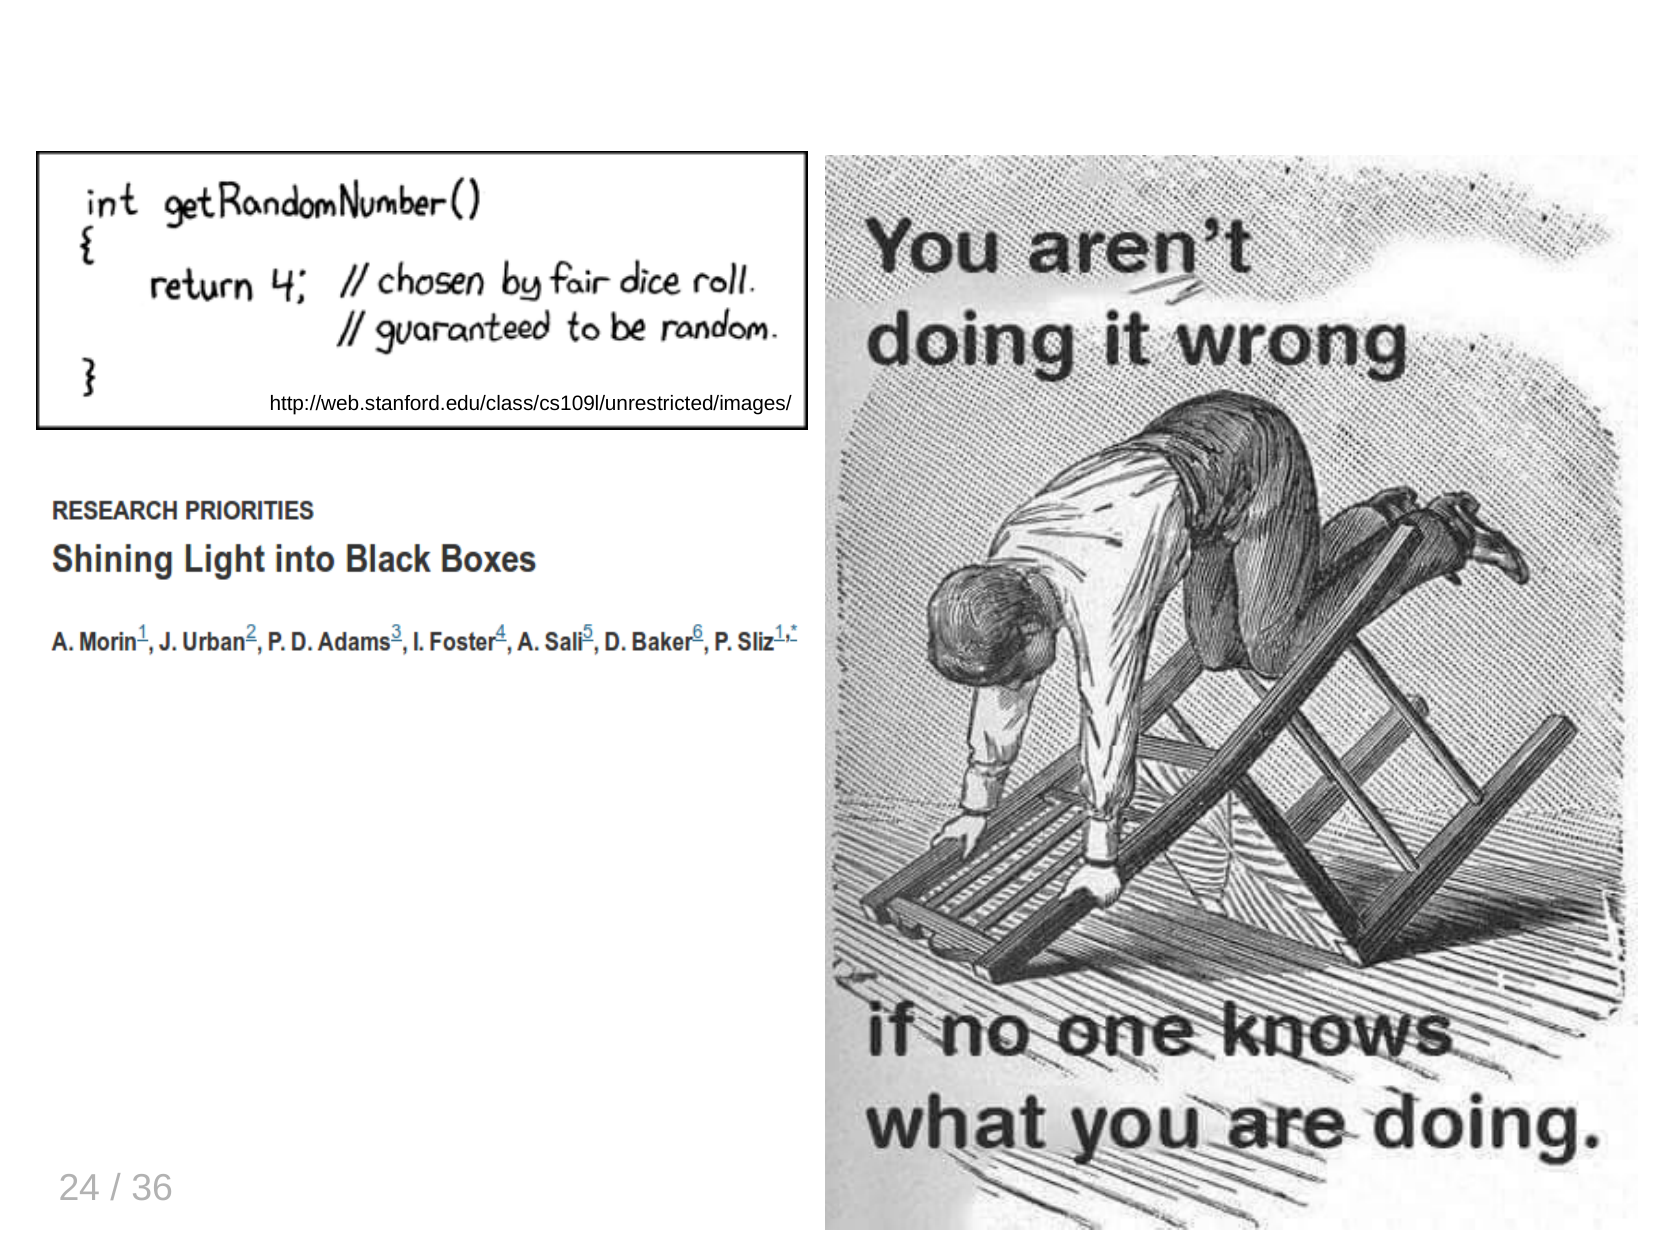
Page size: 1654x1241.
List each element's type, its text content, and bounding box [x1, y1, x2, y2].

text_box <number> / 36 [43, 1159, 338, 1236]
text_box http://web.stanford.edu/class/cs109l/unrestricted/images/ [256, 382, 808, 435]
picture [825, 155, 1638, 1230]
picture [27, 472, 815, 658]
picture [36, 151, 808, 430]
